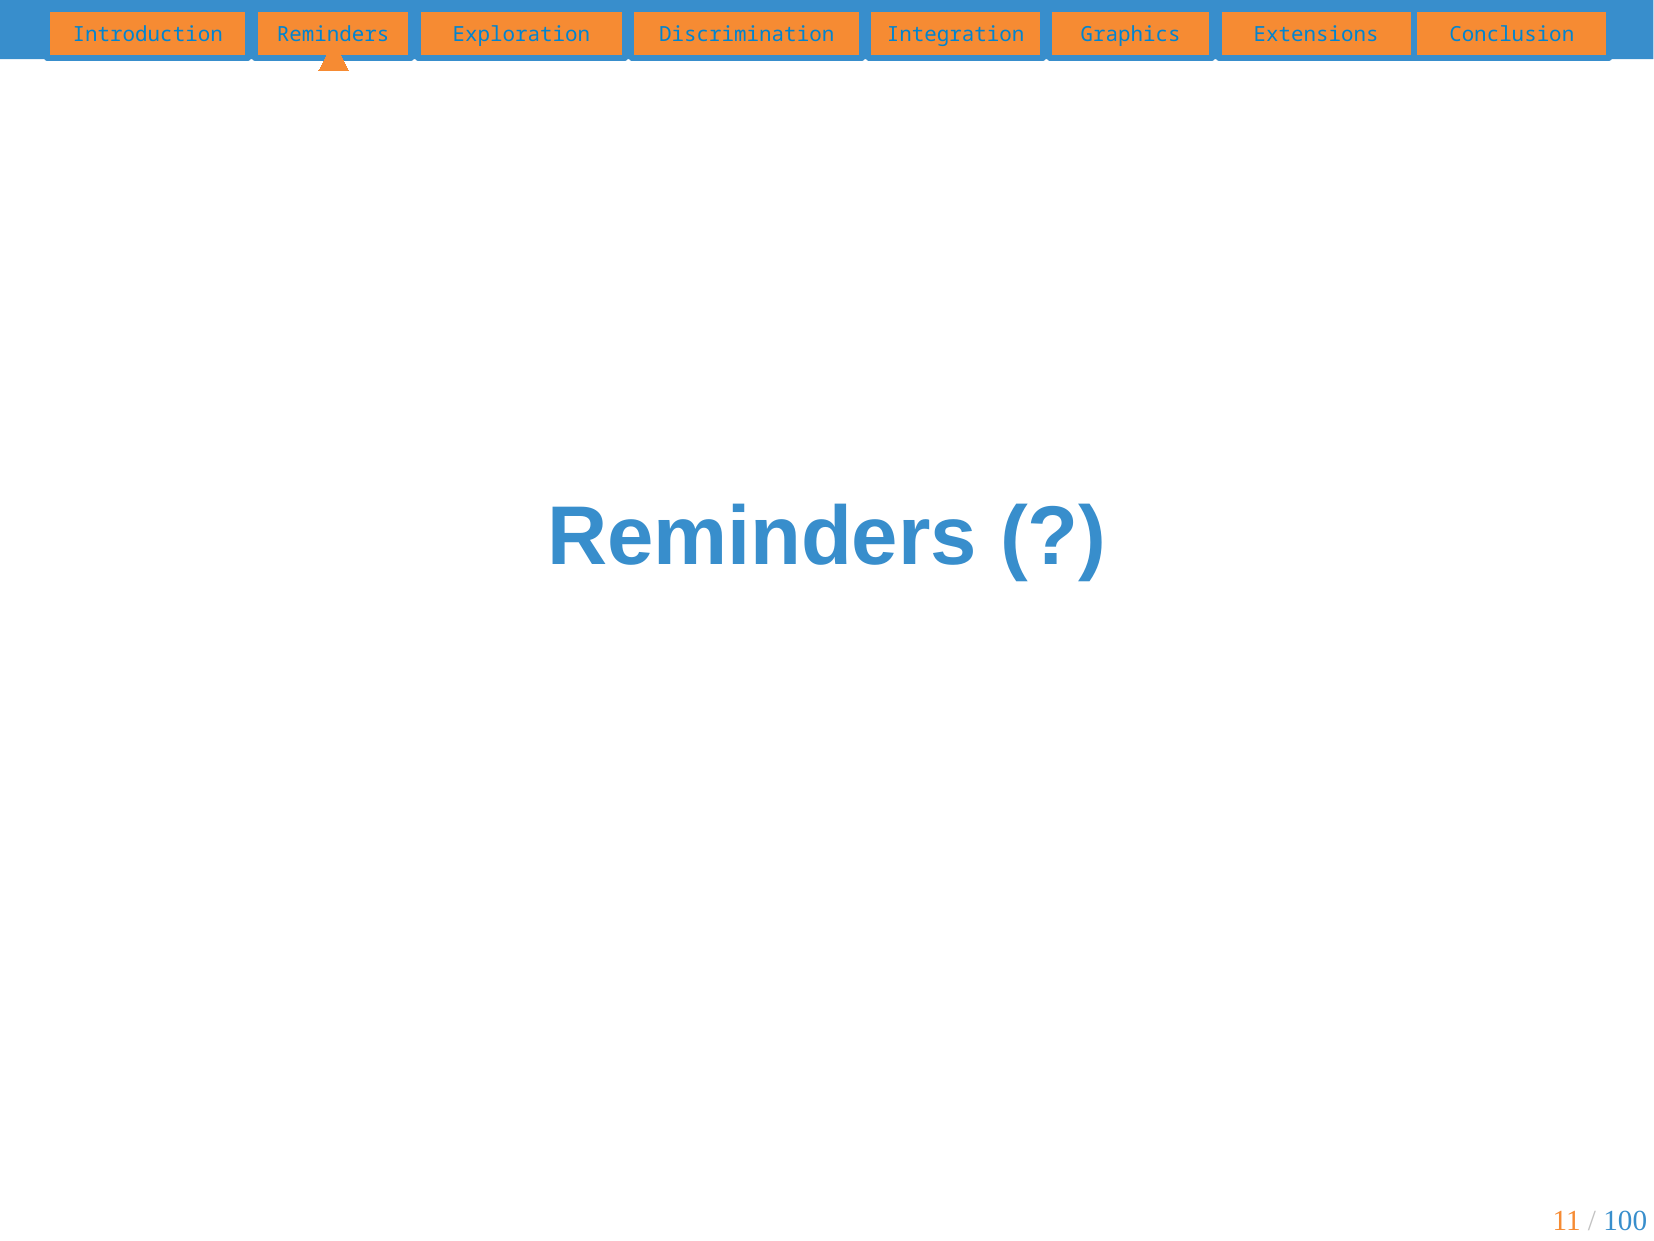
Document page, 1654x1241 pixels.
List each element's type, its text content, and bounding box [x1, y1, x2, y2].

text_box [318, 41, 349, 71]
text_box Reminders (?) [35, 61, 1619, 1010]
